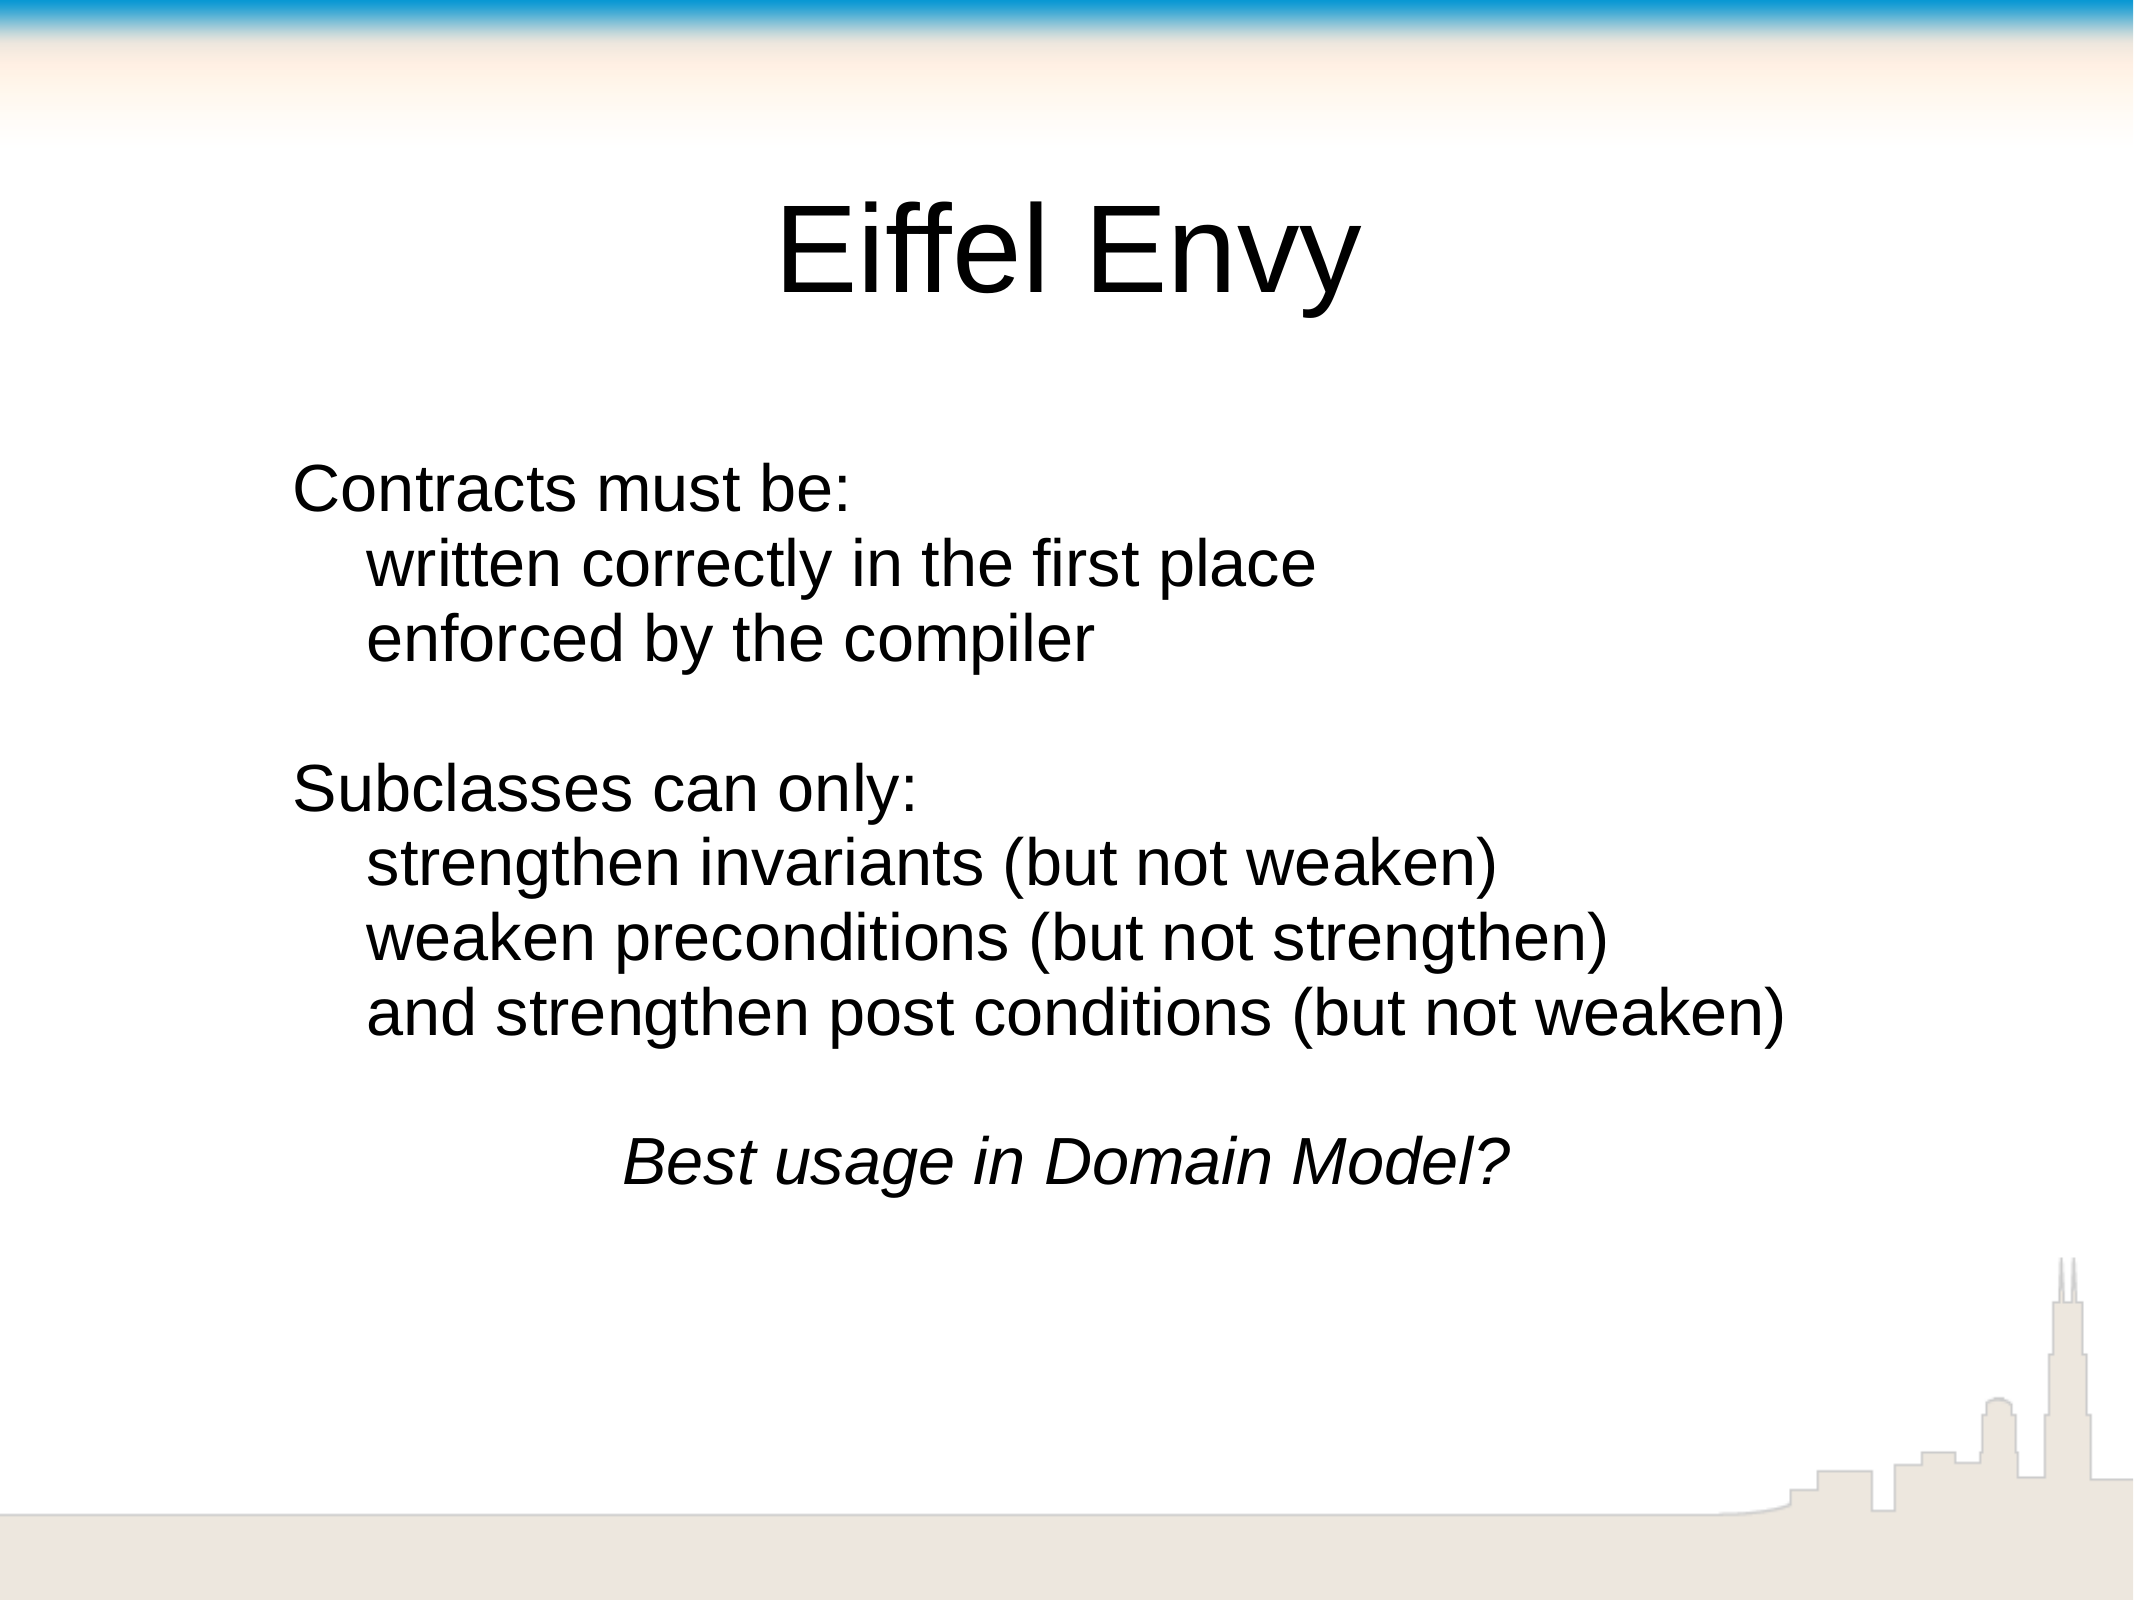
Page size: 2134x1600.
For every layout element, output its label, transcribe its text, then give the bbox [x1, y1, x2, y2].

subtitle Contracts must be: written correctly in the first place enforced by the compiler Subclasses can only: strengthen invariants (but not weaken) weaken preconditions (but not strengthen) and strengthen post conditions (but not weaken) Best usage in Domain Model? [292, 337, 1841, 1463]
title Eiffel Envy [62, 179, 2075, 319]
picture [0, 4, 2134, 1600]
